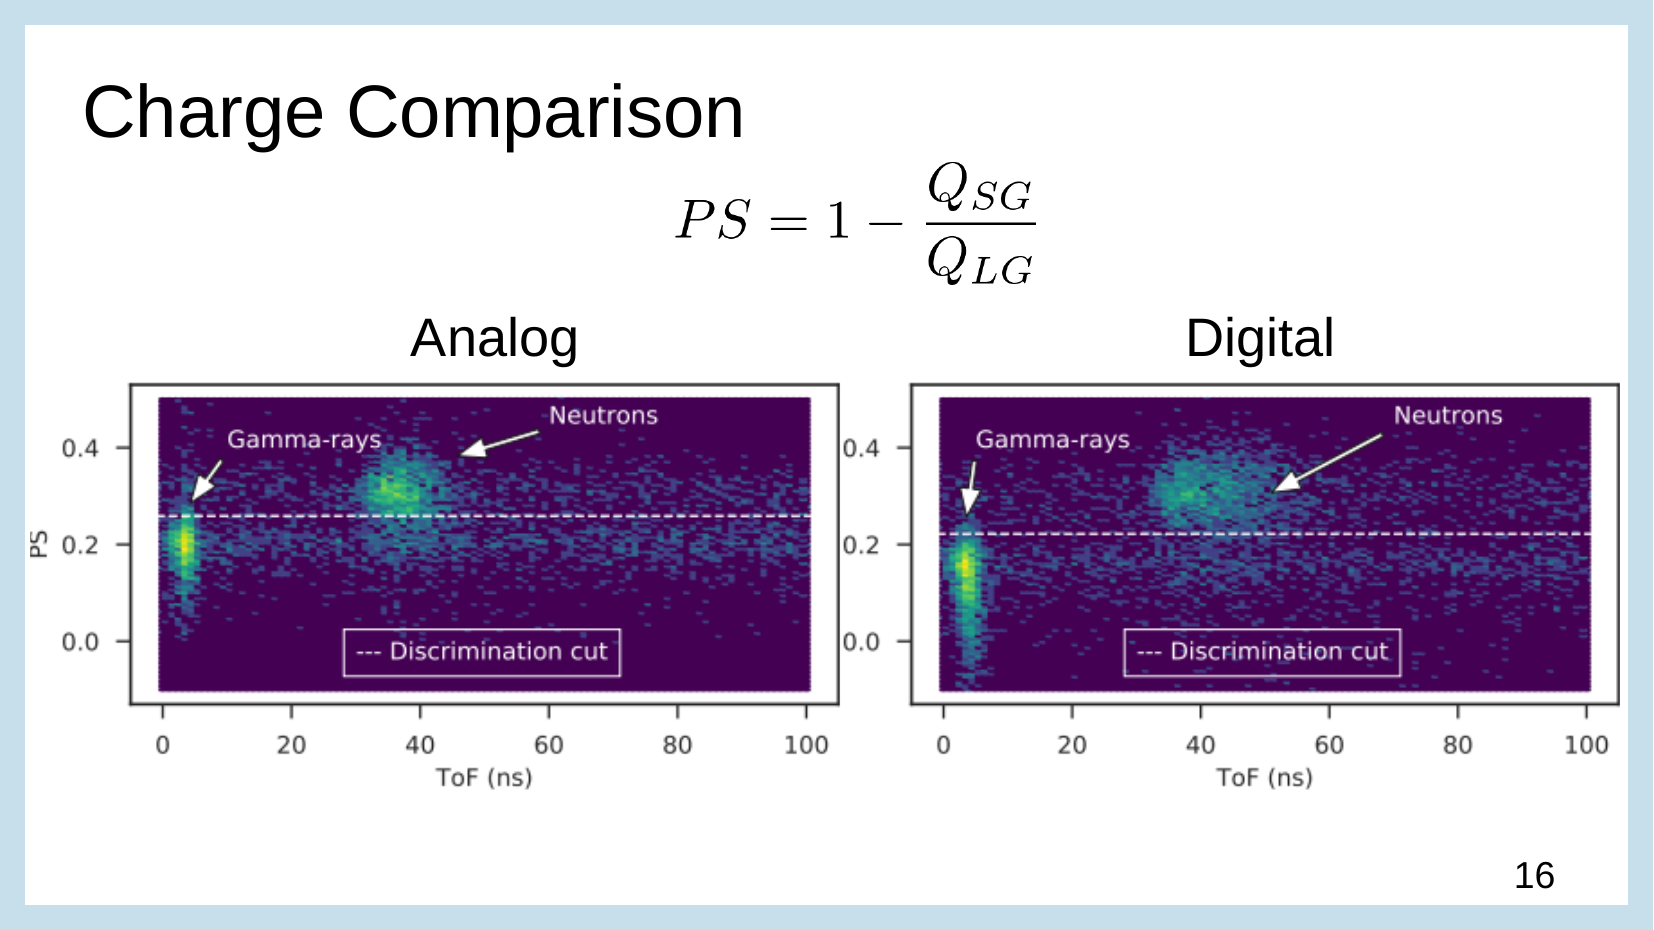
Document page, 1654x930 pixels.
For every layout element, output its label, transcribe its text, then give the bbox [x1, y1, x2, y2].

text_box Analog [150, 300, 841, 376]
picture [30, 344, 1620, 824]
title Charge Comparison [82, 35, 1560, 189]
picture [675, 161, 1036, 286]
text_box Digital [915, 300, 1606, 376]
